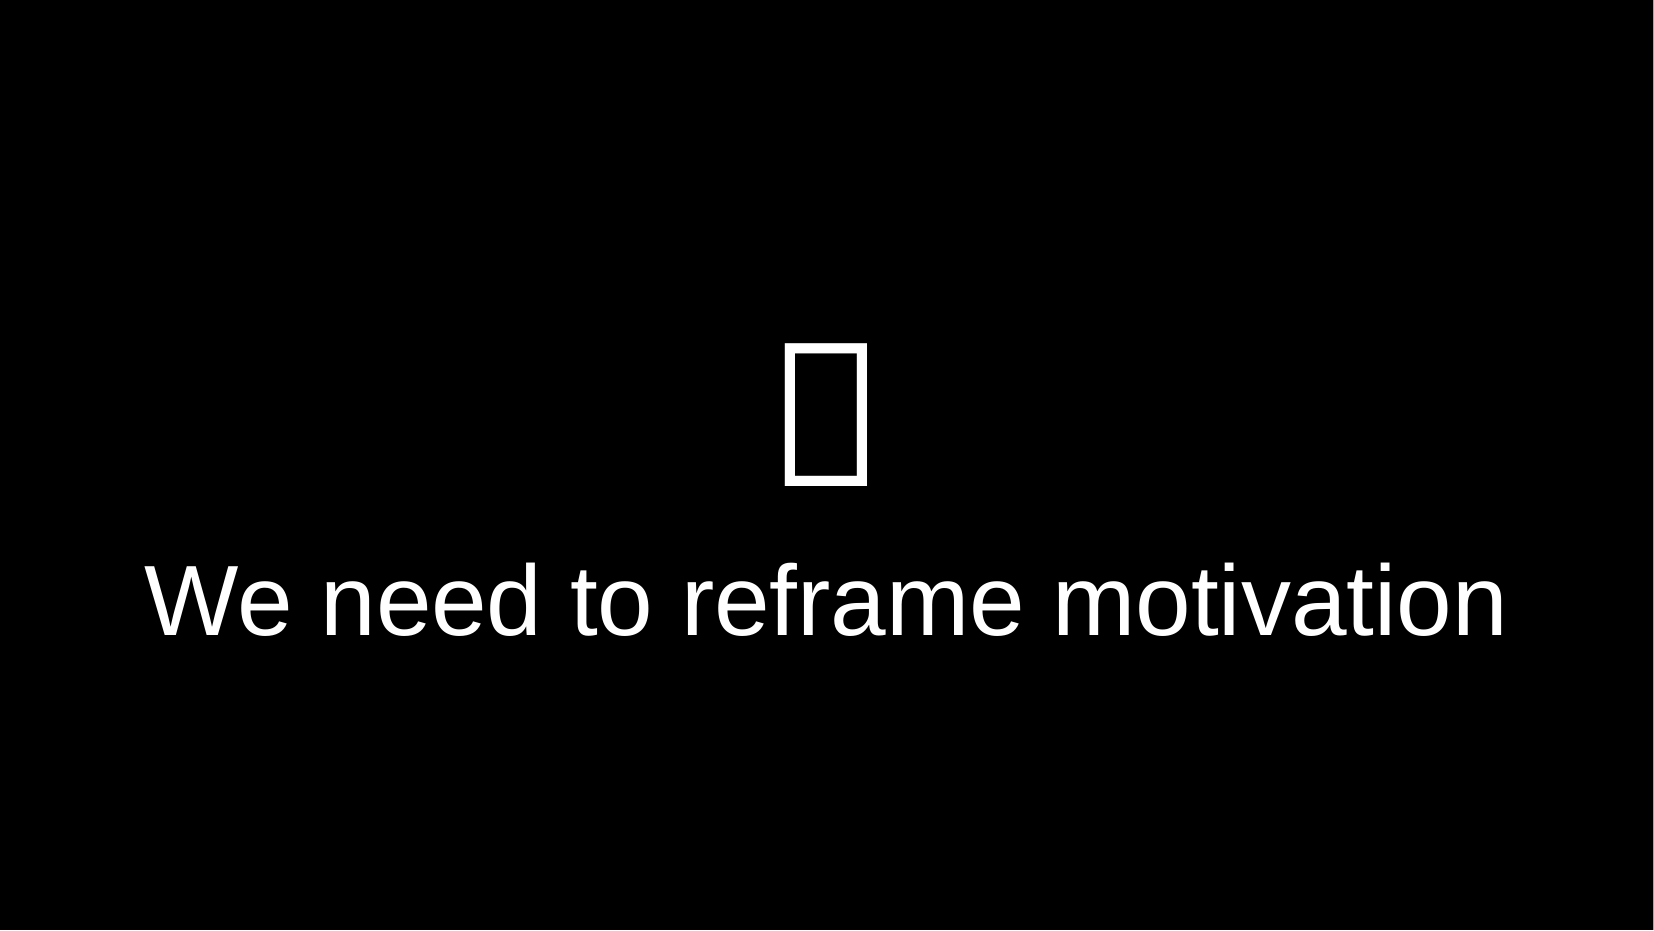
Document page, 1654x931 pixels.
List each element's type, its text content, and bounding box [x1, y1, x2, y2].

subtitle 🤔 We need to reframe motivation [82, 0, 1571, 931]
